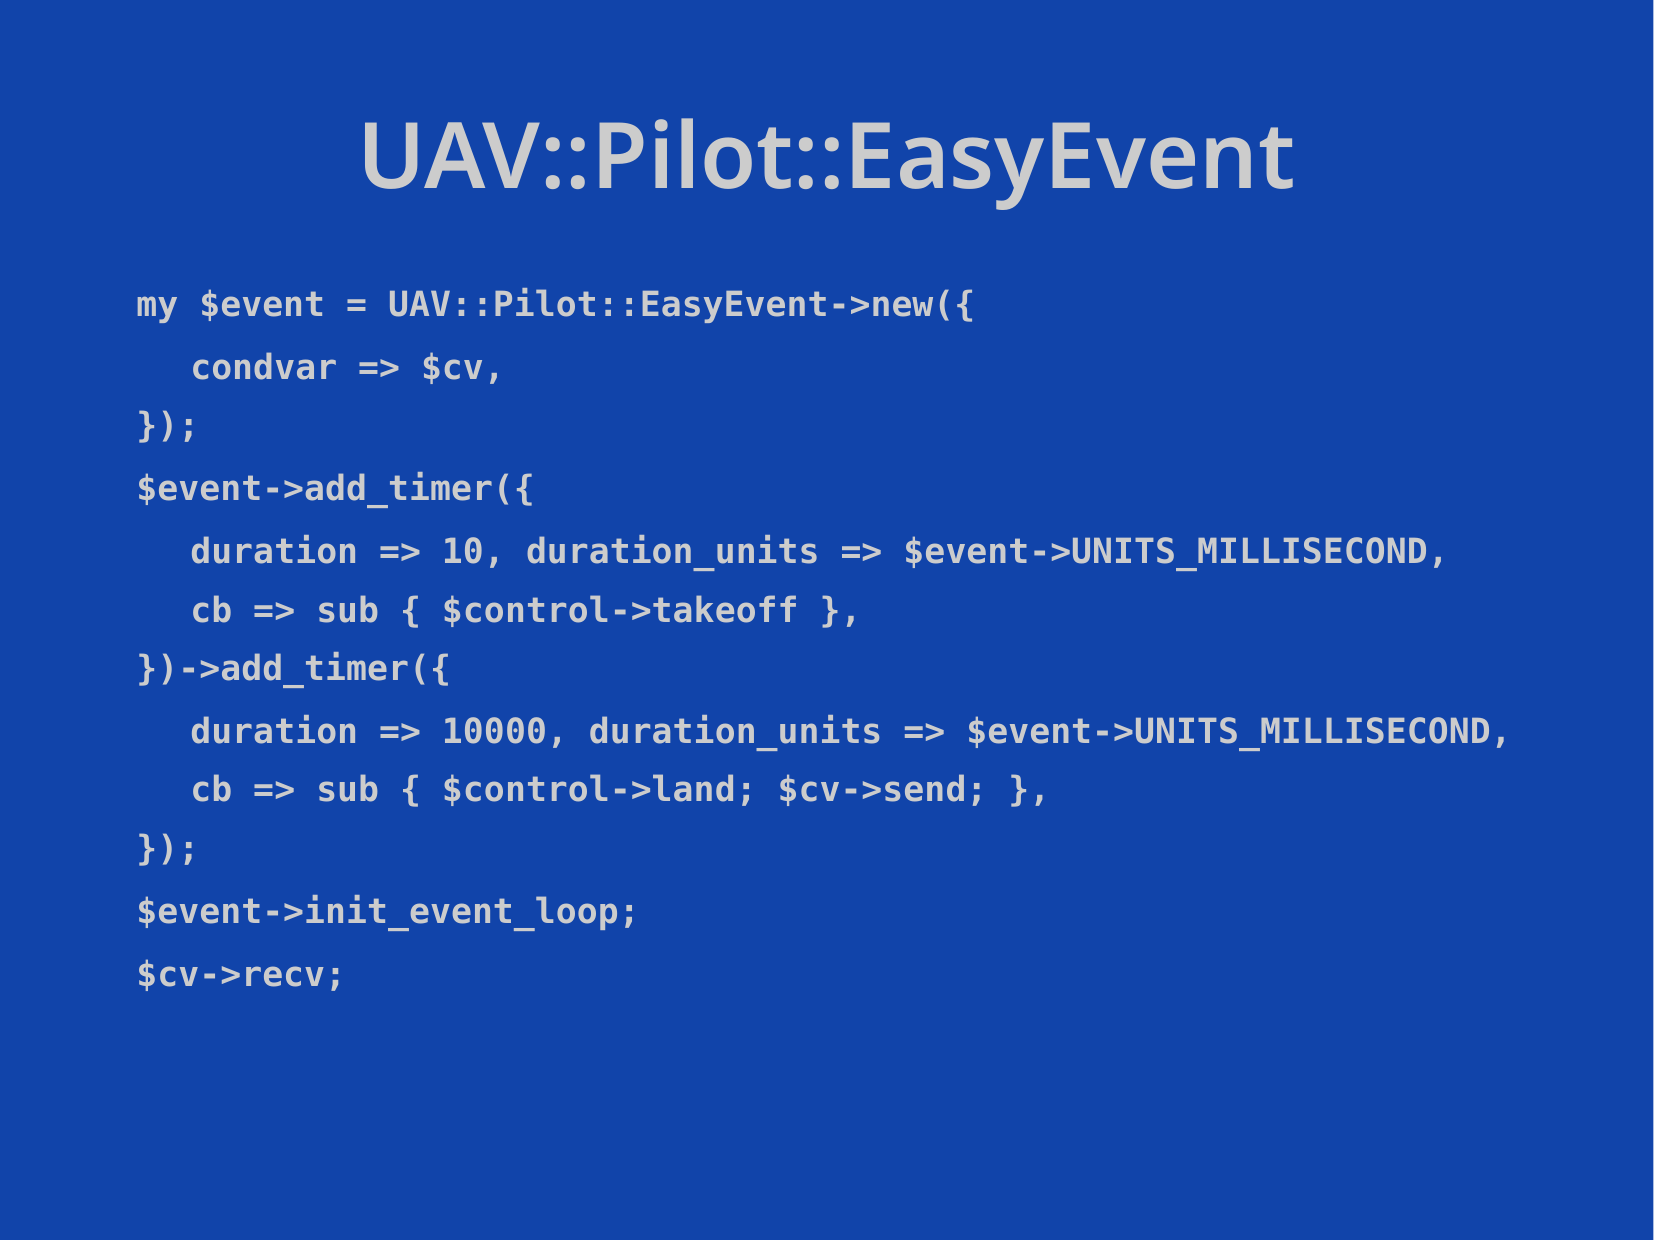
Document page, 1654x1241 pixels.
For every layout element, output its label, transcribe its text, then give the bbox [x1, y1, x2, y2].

title UAV::Pilot::EasyEvent [82, 49, 1571, 257]
list my $event = UAV::Pilot::EasyEvent->new({ condvar => $cv, }); $event->add_timer({ duration => 10, duration_units => $event->UNITS_MILLISECOND, cb => sub { $control->takeoff }, })->add_timer({ duration => 10000, duration_units => $event->UNITS_MILLISECOND, cb => sub { $control->land; $cv->send; }, }); $event->init_event_loop; $cv->recv; [82, 284, 1571, 1004]
